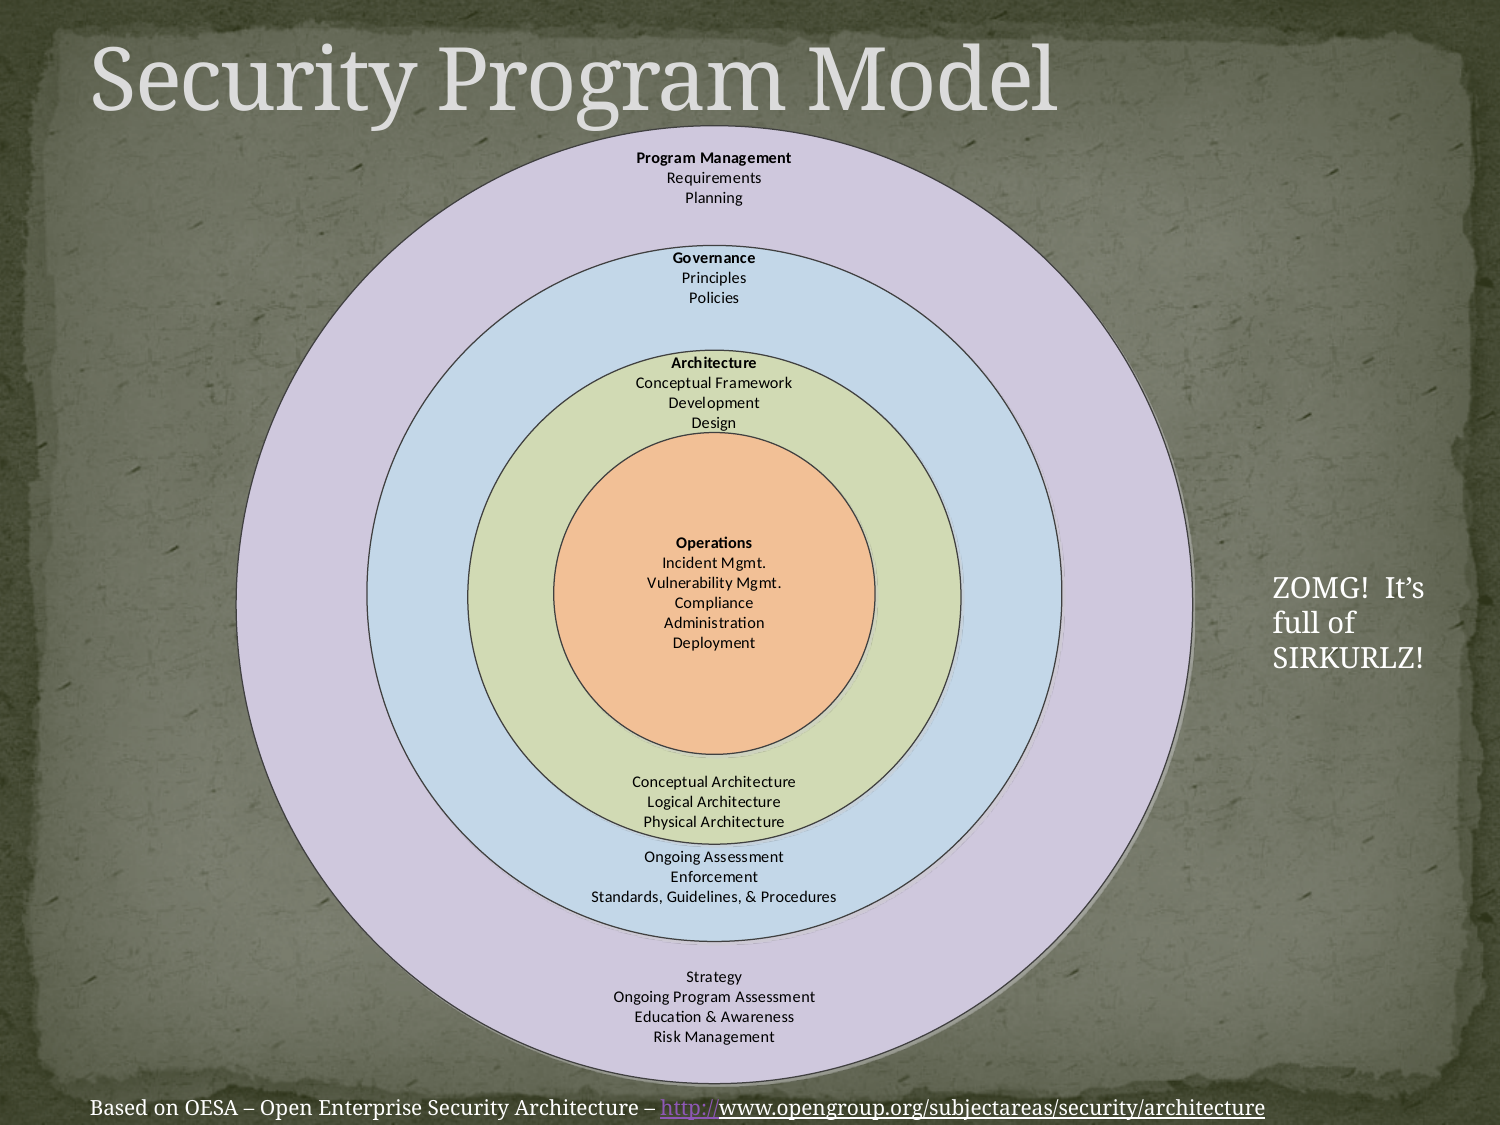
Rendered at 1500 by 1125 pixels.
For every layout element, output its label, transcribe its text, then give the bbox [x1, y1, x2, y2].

title Security Program Model [75, 13, 1425, 136]
text_box ZOMG! It’s full of SIRKURLZ! [1257, 562, 1446, 683]
text_box Based on OESA – Open Enterprise Security Architecture – http://www.opengroup.org/subjectareas/security/architecture [74, 1087, 1425, 1125]
picture [0, 0, 1500, 1125]
